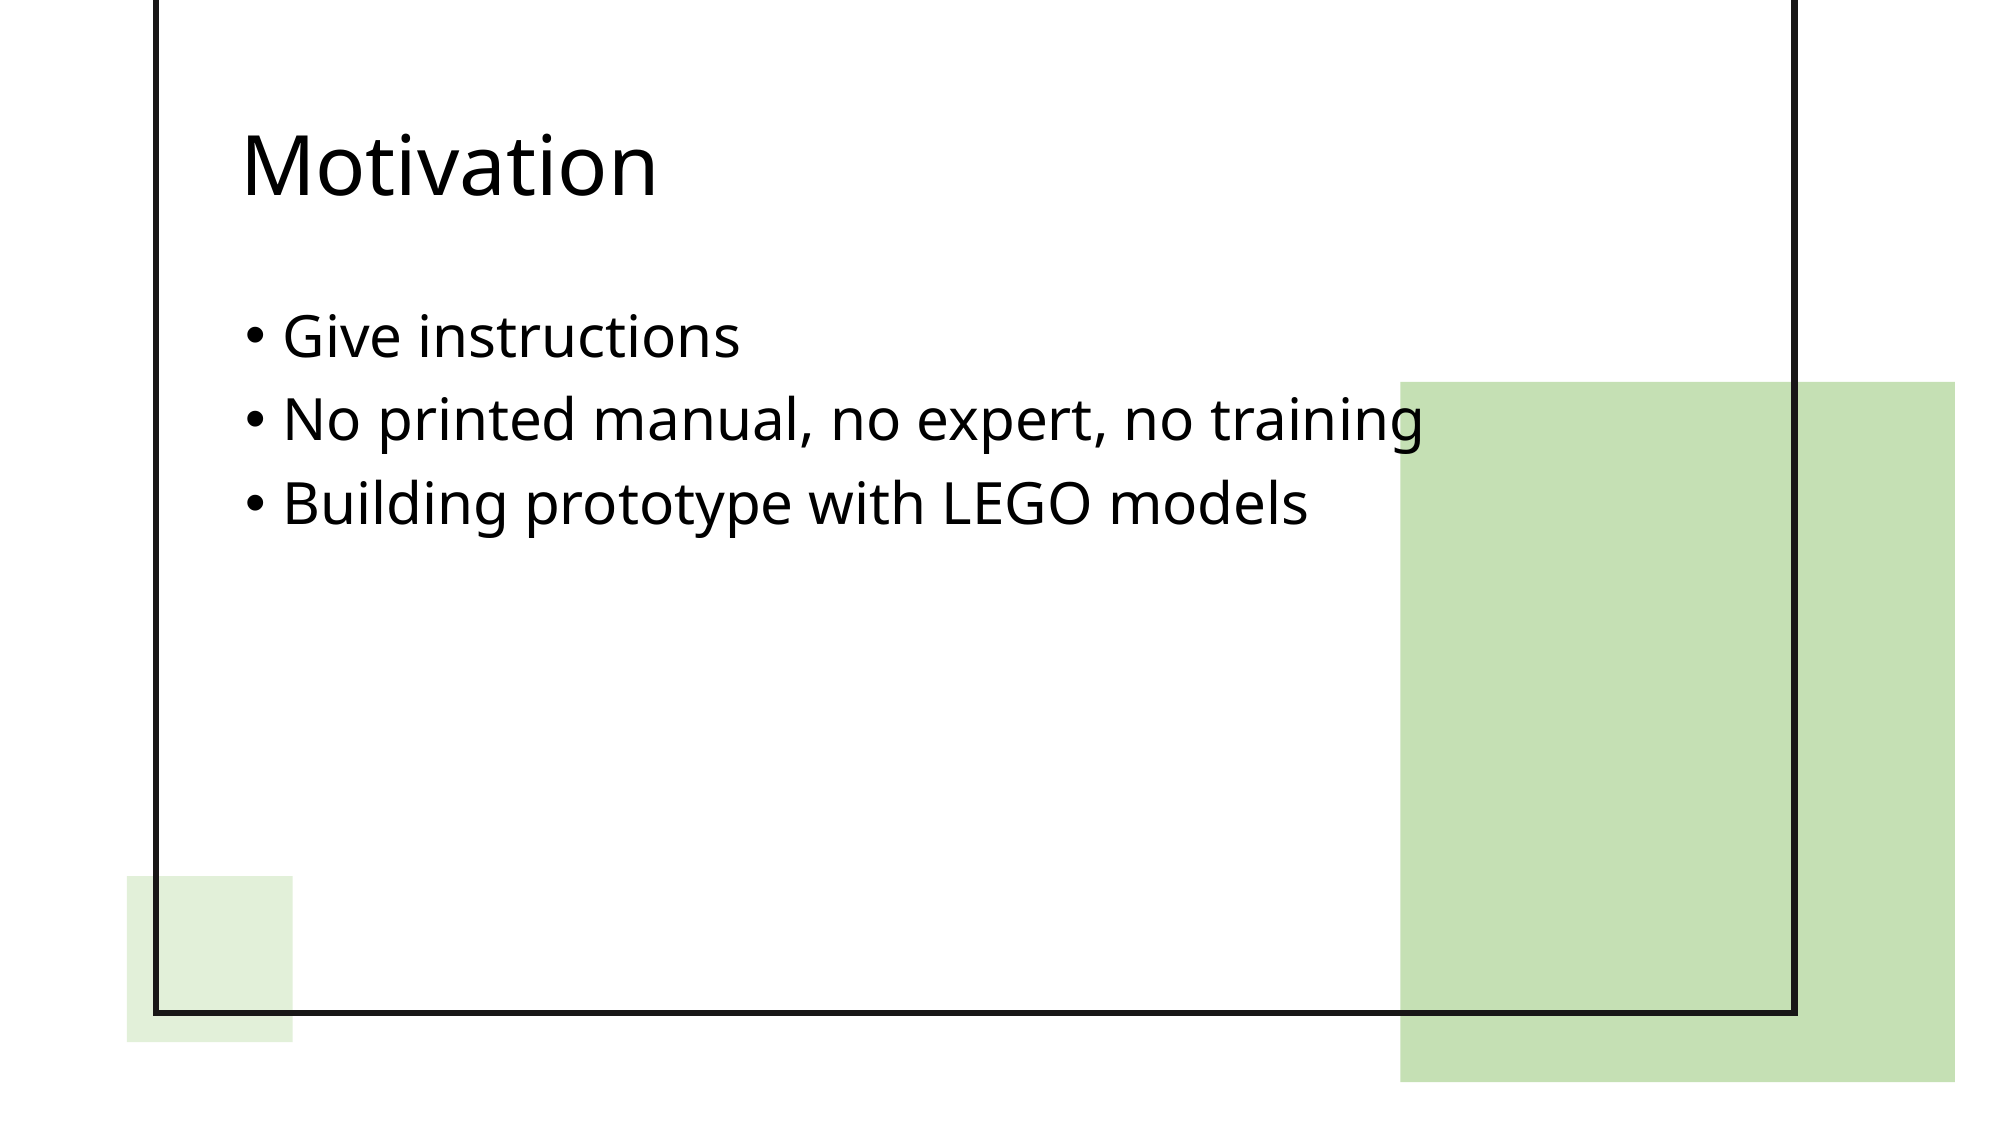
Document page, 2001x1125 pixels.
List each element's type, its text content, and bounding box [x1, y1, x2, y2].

text_box Motivation [225, 59, 1951, 277]
text_box Give instructions No printed manual, no expert, no training Building prototype with LEGO models [230, 299, 1955, 1013]
